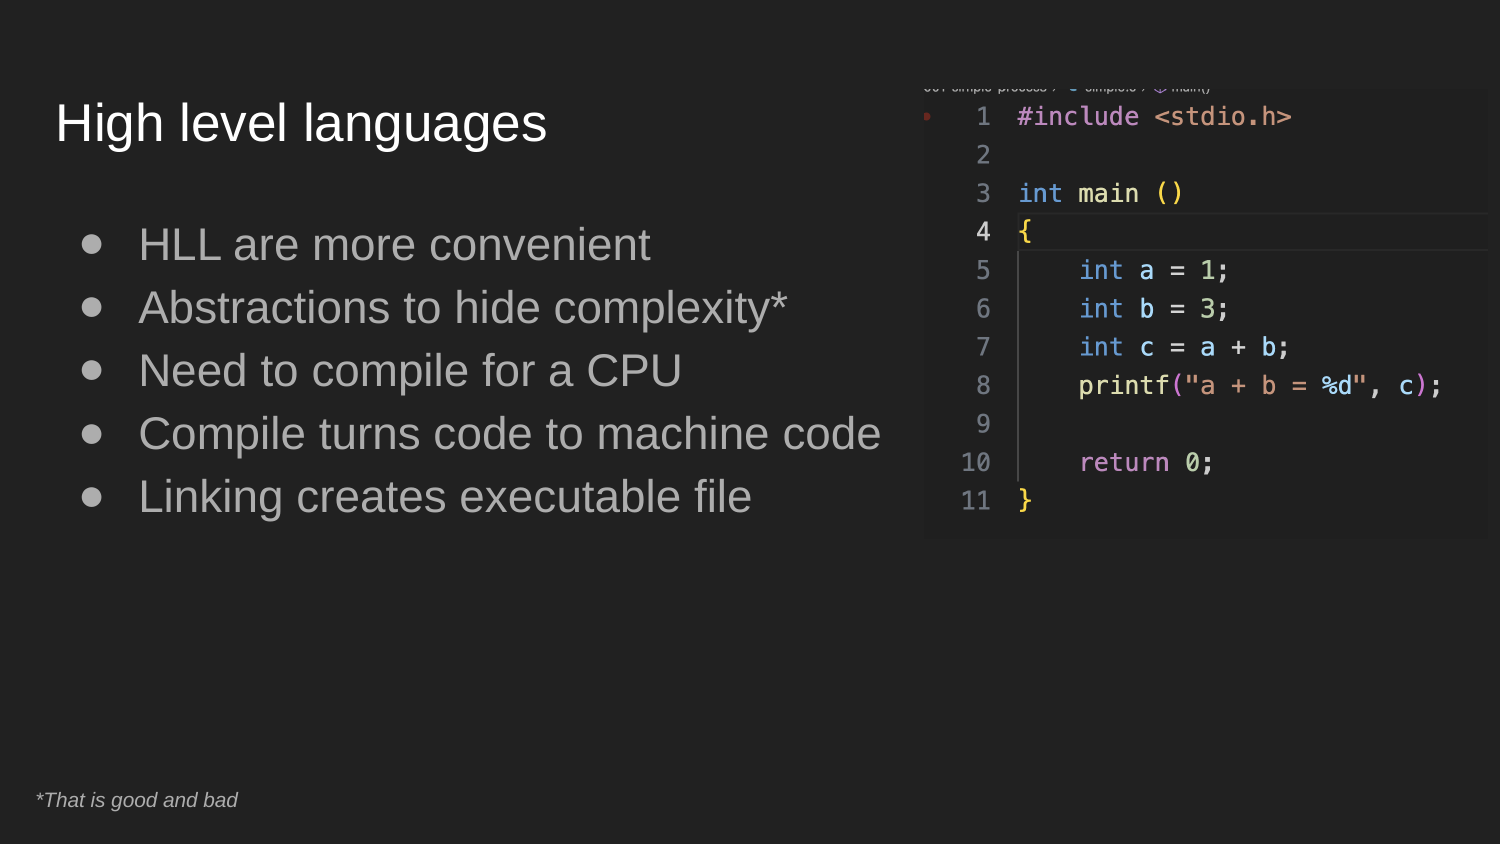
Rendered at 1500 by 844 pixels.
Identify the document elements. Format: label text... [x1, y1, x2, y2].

list HLL are more convenient Abstractions to hide complexity* Need to compile for a CPU Compile turns code to machine code Linking creates executable file [48, 191, 1500, 625]
picture [924, 89, 1488, 540]
title High level languages [40, 72, 920, 167]
text_box *That is good and bad [20, 772, 888, 829]
